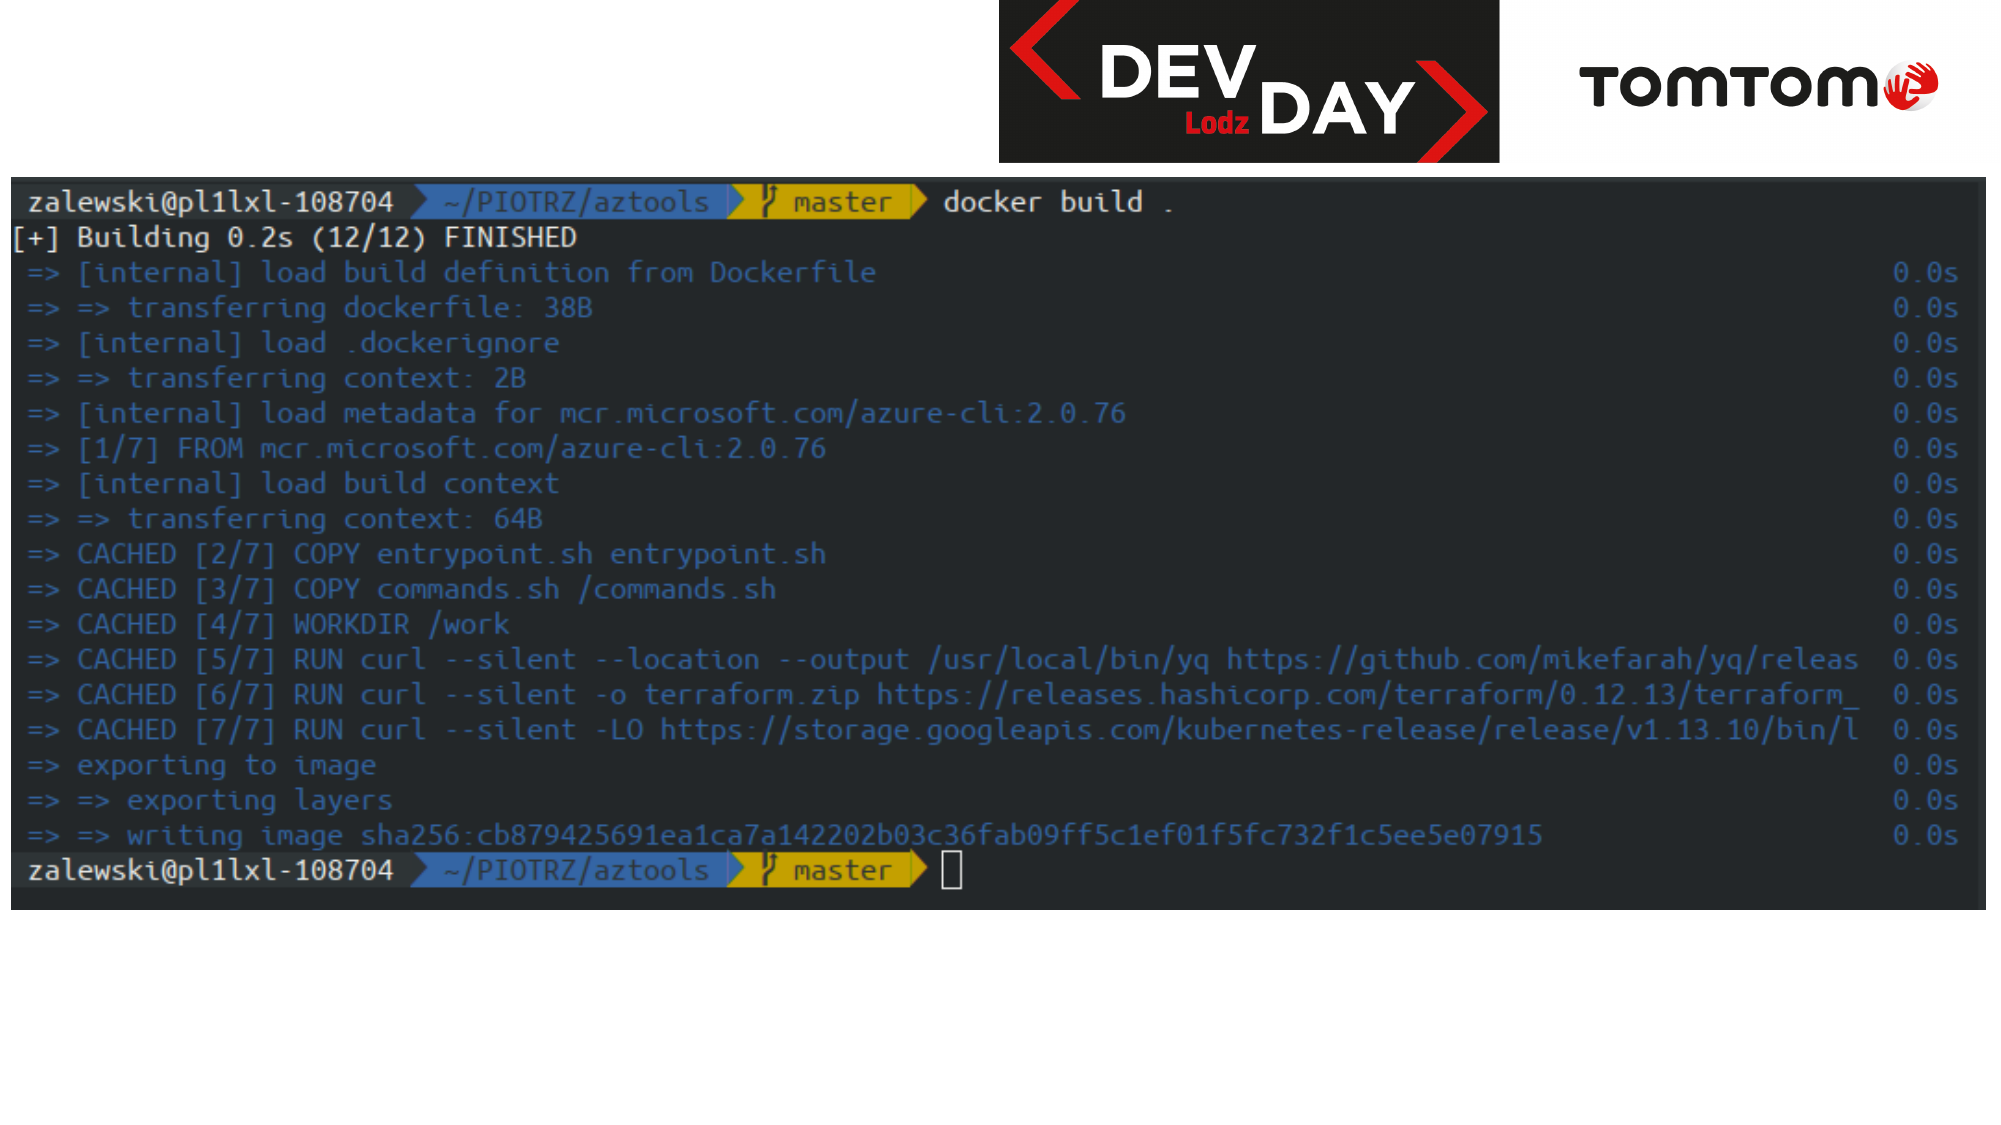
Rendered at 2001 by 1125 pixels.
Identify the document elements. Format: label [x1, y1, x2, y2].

picture [11, 177, 1986, 910]
picture [999, 0, 2000, 164]
